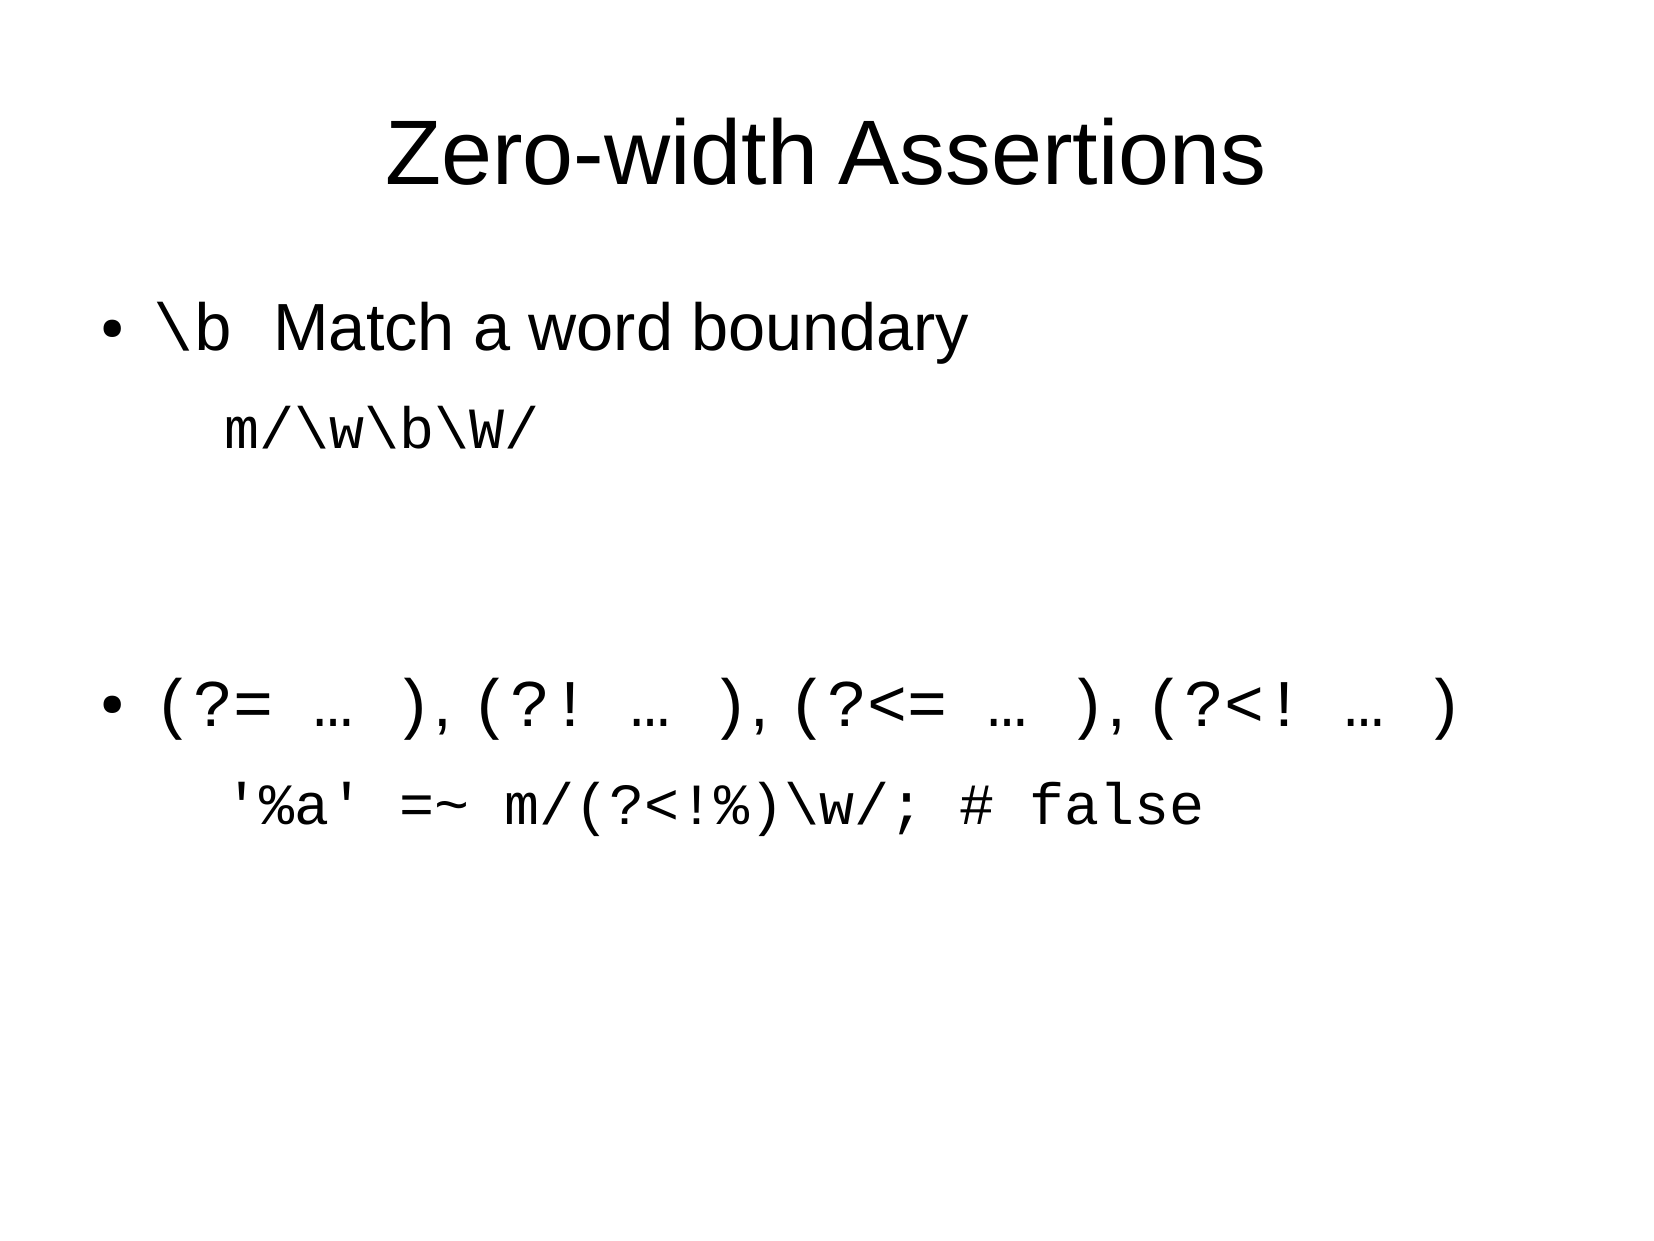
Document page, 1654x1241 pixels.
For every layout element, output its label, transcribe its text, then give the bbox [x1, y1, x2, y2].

list \b Match a word boundary m/\w\b\W/ [82, 290, 1571, 634]
list (?= … ), (?! … ), (?<= … ), (?<! … ) '%a' =~ m/(?<!%)\w/; # false [82, 665, 1571, 1009]
title Zero-width Assertions [82, 49, 1571, 257]
